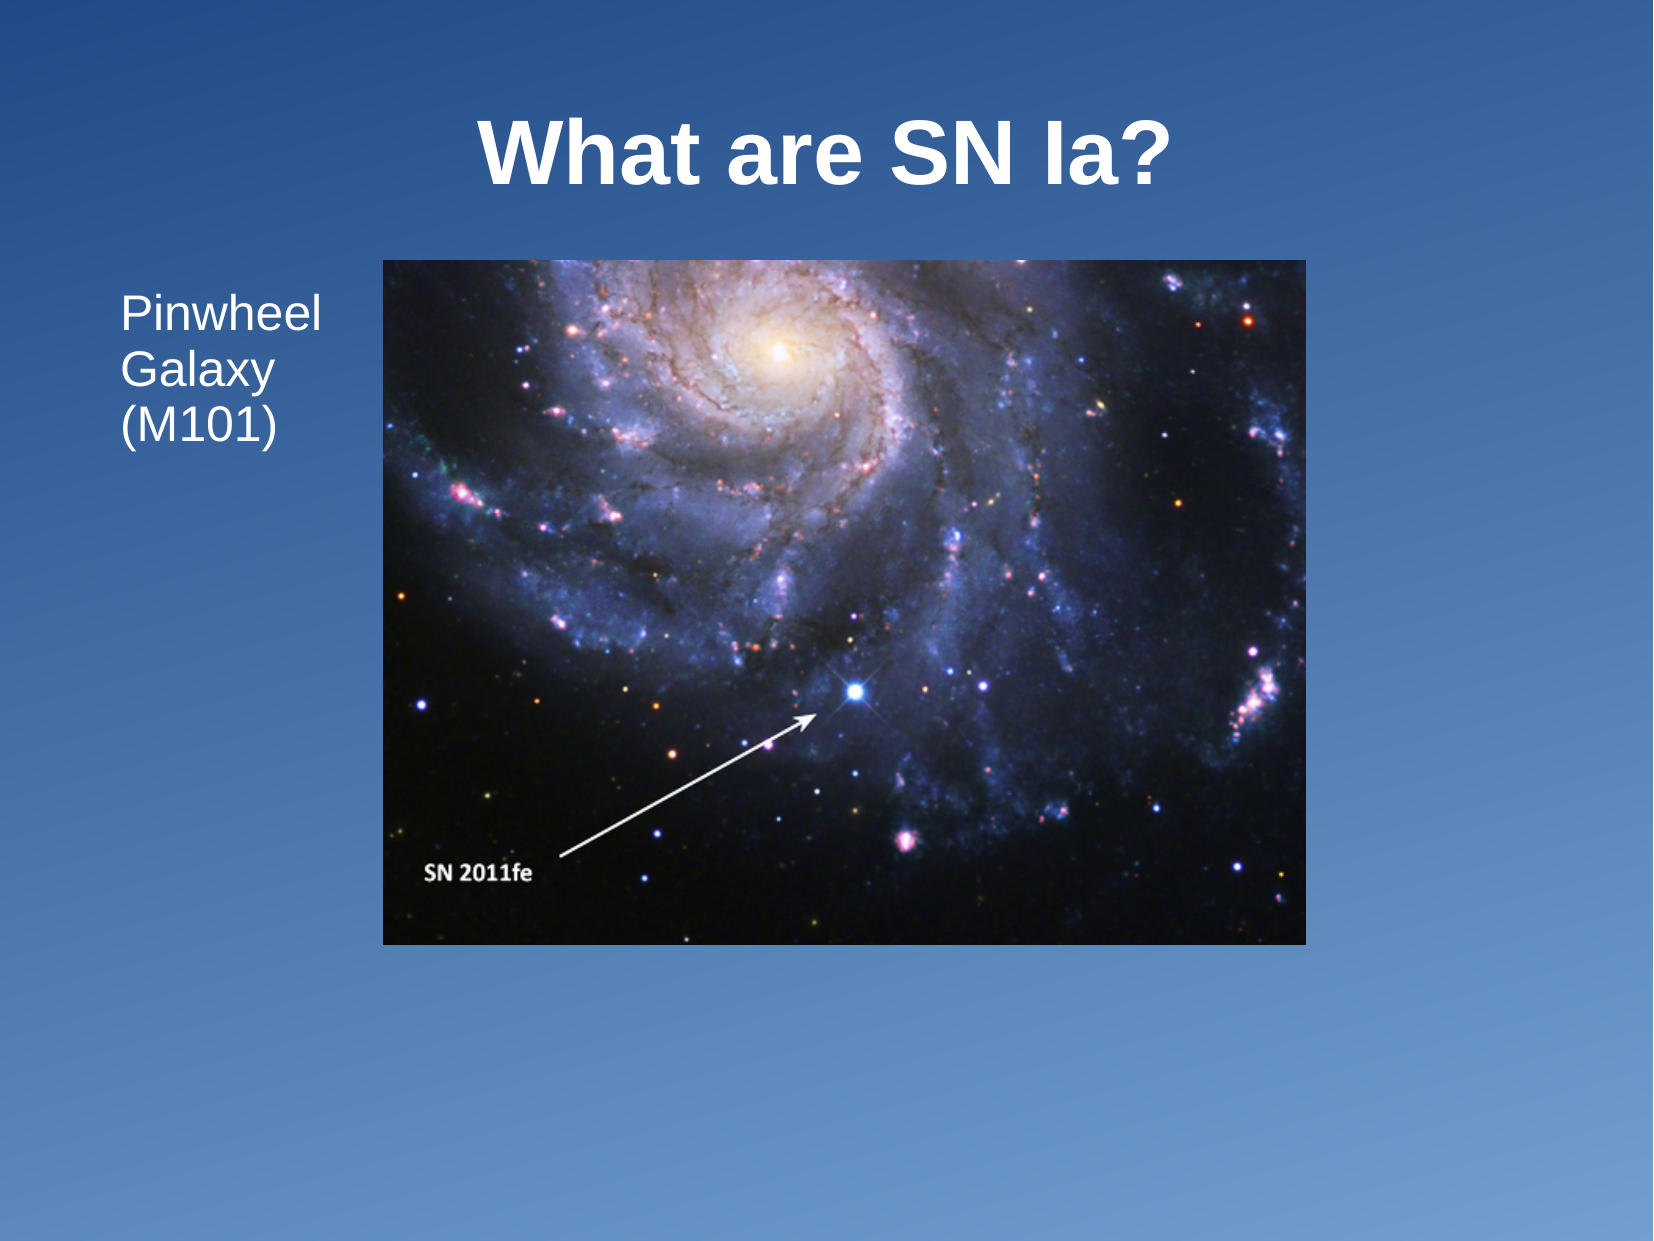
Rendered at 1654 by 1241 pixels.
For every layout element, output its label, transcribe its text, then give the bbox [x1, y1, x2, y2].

title What are SN Ia? [82, 49, 1571, 257]
text_box Pinwheel Galaxy (M101) [120, 285, 384, 453]
picture [383, 260, 1306, 946]
